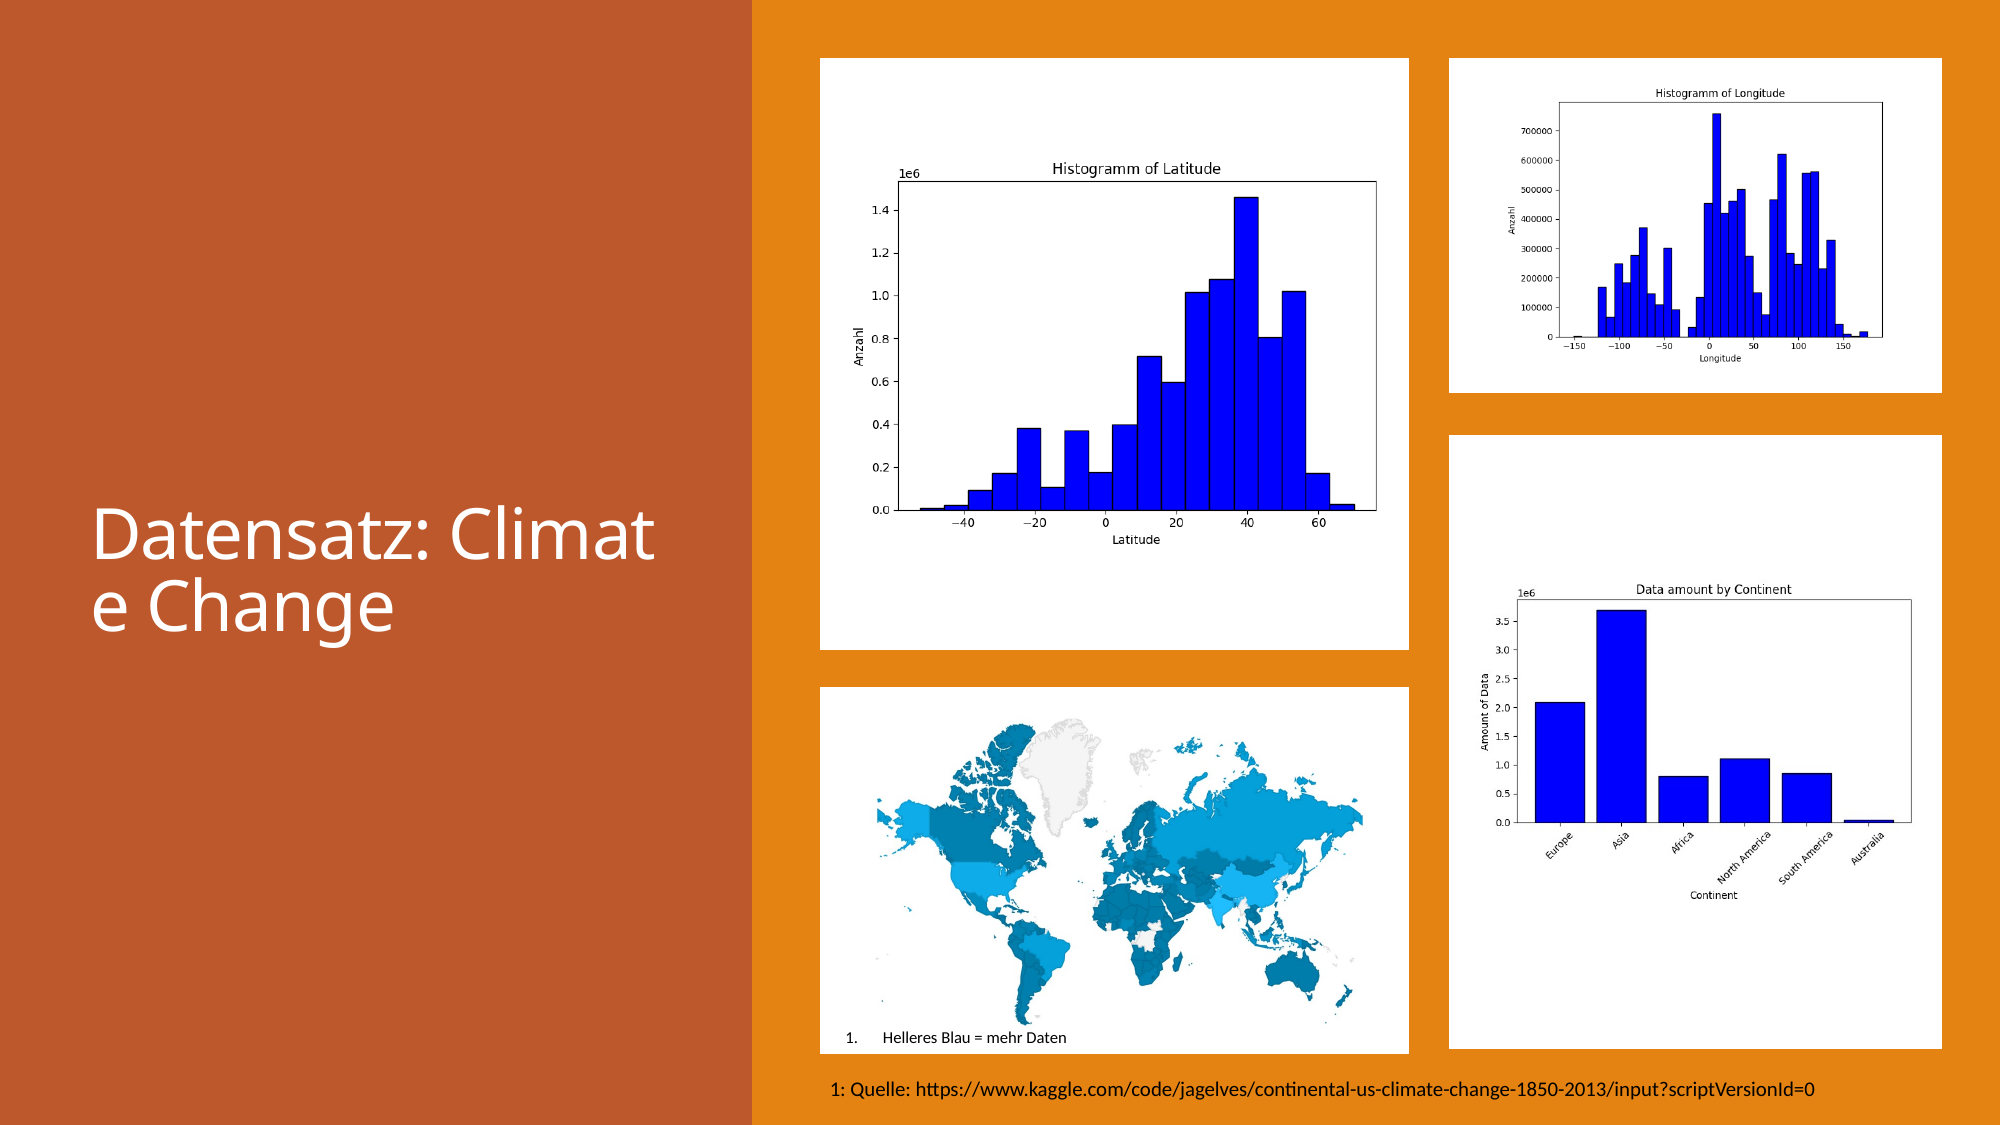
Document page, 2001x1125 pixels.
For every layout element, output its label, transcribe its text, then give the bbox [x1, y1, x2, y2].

picture [992, 793, 1002, 812]
text_box Helleres Blau = mehr Daten [830, 1018, 1281, 1055]
picture [861, 708, 1369, 1033]
picture [841, 149, 1388, 559]
text_box 1: Quelle: https://www.kaggle.com/code/jagelves/continental-us-climate-change-1850-2013/input?scriptVersionId=0 [814, 1068, 1981, 1109]
picture [1470, 573, 1921, 911]
picture [1499, 79, 1891, 373]
title Datensatz: Climate Change [75, 173, 676, 654]
text_box [0, 0, 2000, 1125]
